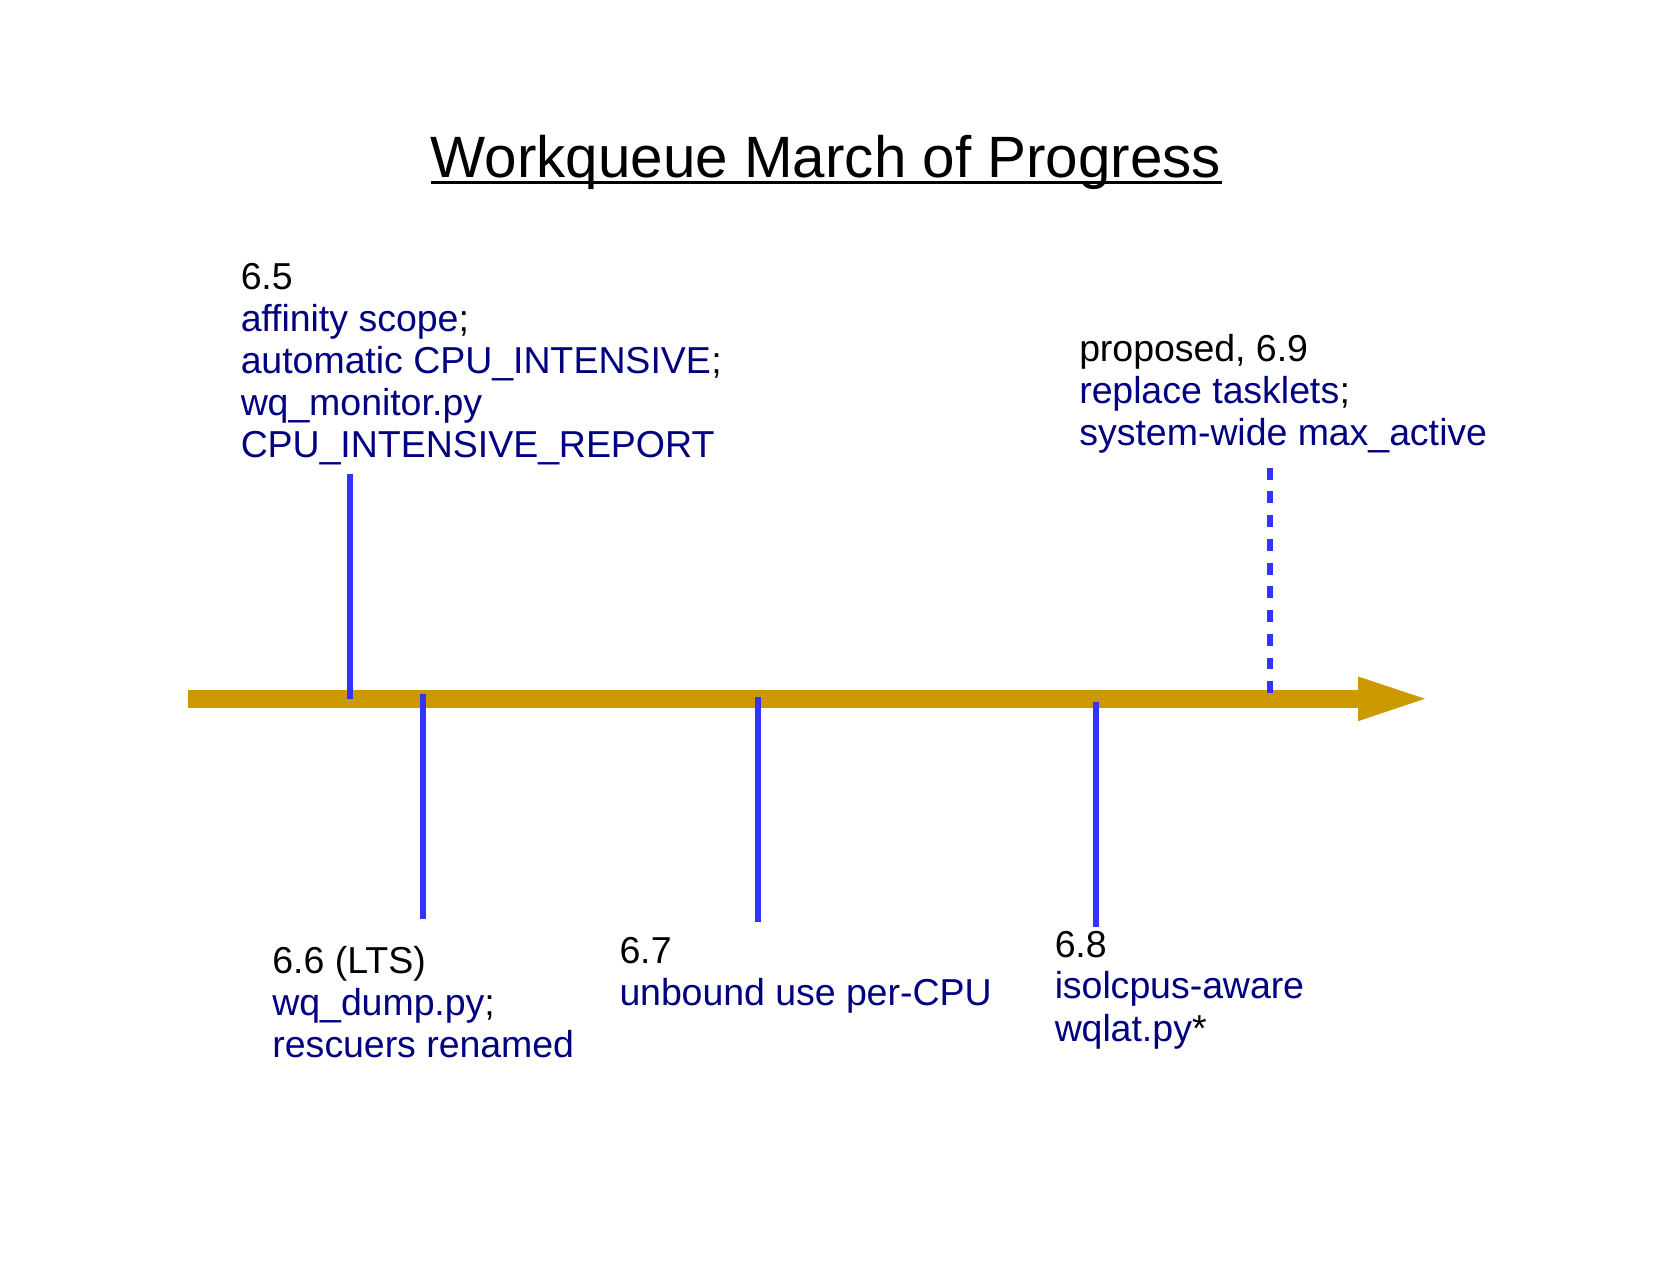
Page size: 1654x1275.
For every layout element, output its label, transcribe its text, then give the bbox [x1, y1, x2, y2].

text_box proposed, 6.9 replace tasklets; system-wide max_active [1064, 320, 1505, 471]
text_box 6.5 affinity scope; automatic CPU_INTENSIVE; wq_monitor.py CPU_INTENSIVE_REPORT [226, 248, 737, 474]
text_box 6.8 isolcpus-aware wqlat.py* [1040, 915, 1354, 1057]
title Workqueue March of Progress [82, 50, 1571, 264]
text_box 6.7 unbound use per-CPU [604, 922, 1008, 1022]
text_box 6.6 (LTS) wq_dump.py; rescuers renamed [257, 932, 590, 1074]
